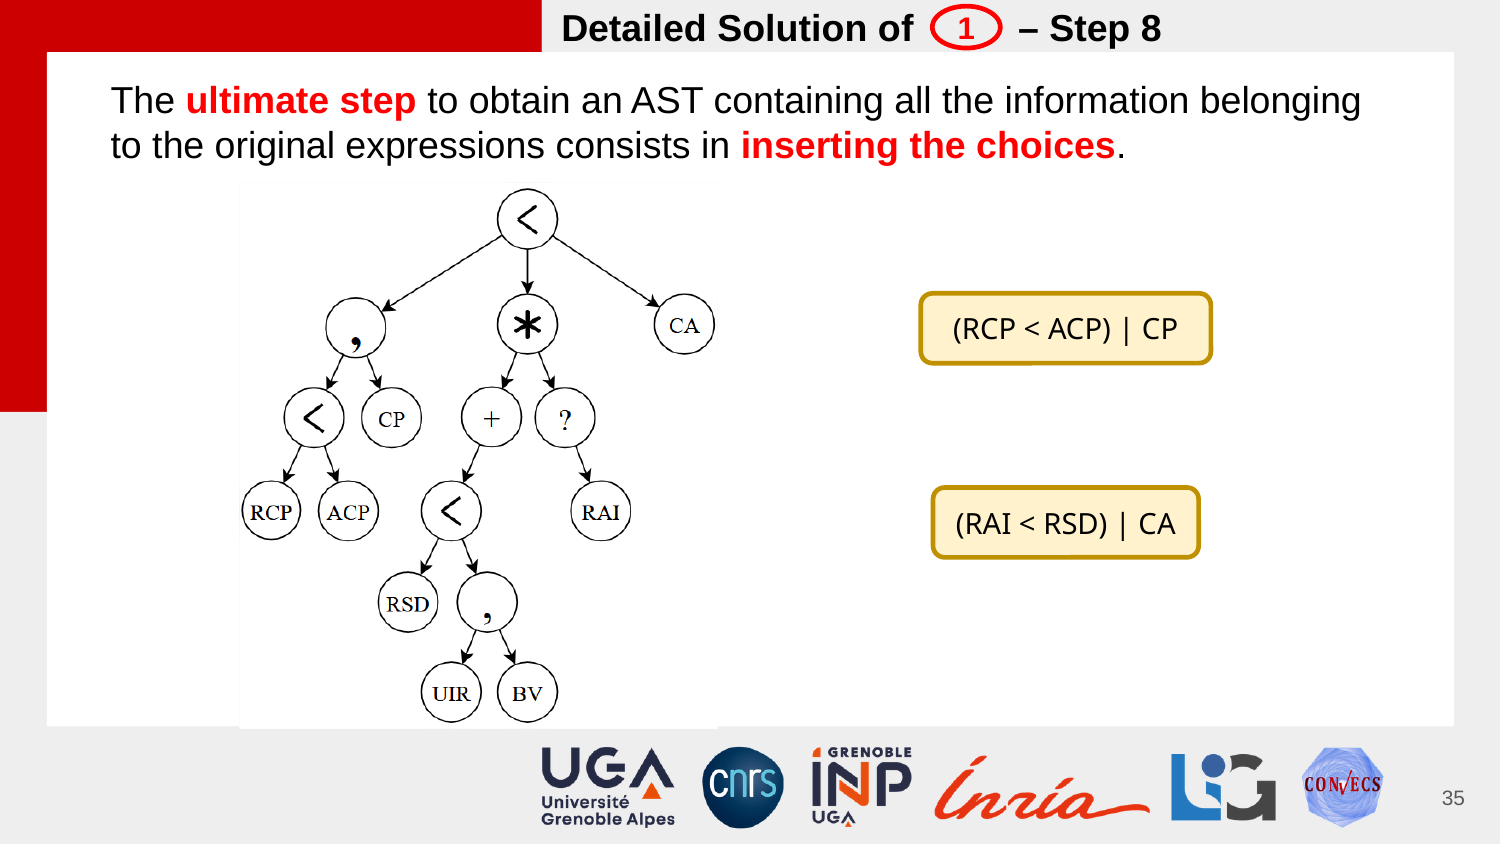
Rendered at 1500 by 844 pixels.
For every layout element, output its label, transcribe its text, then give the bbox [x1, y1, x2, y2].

text_box Detailed Solution of – Step 8 [546, 0, 1441, 55]
slide_number <numéro> [1389, 764, 1480, 830]
picture [0, 0, 1500, 844]
text_box 1 [932, 6, 1001, 49]
text_box The ultimate step to obtain an AST containing all the information belonging to the original expressions consists in inserting the choices. [95, 72, 1405, 231]
text_box (RCP < ACP) | CP [920, 293, 1211, 364]
text_box (RAI < RSD) | CA [933, 487, 1199, 558]
